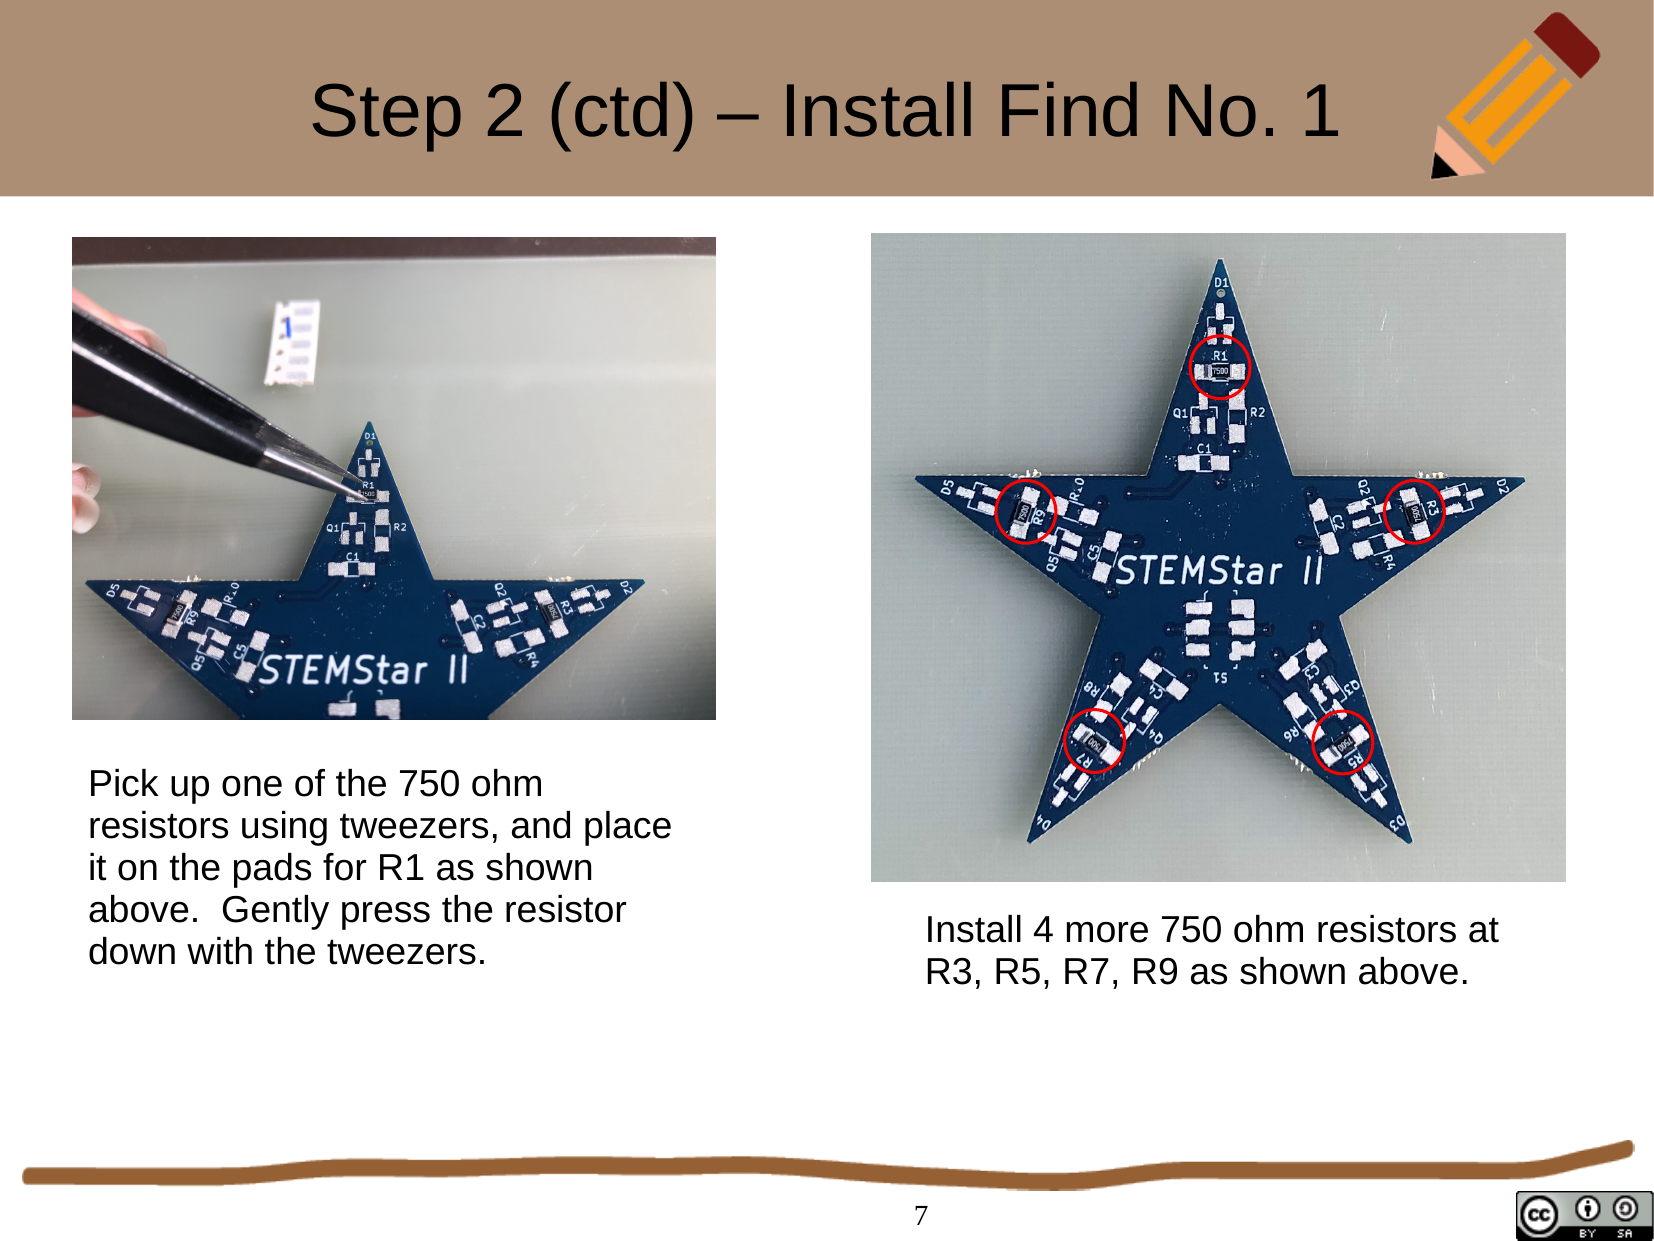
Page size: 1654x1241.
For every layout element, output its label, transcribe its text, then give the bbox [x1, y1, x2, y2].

picture [22, 1140, 1654, 1241]
text_box Pick up one of the 750 ohm resistors using tweezers, and place it on the pads for R1 as shown above. Gently press the resistor down with the tweezers. [37, 754, 709, 981]
text_box Install 4 more 750 ohm resistors at R3, R5, R7, R9 as shown above. [874, 901, 1546, 1082]
title Step 2 (ctd) – Install Find No. 1 [82, 49, 1571, 172]
picture [871, 233, 1566, 882]
picture [72, 237, 716, 720]
picture [1430, 12, 1601, 181]
